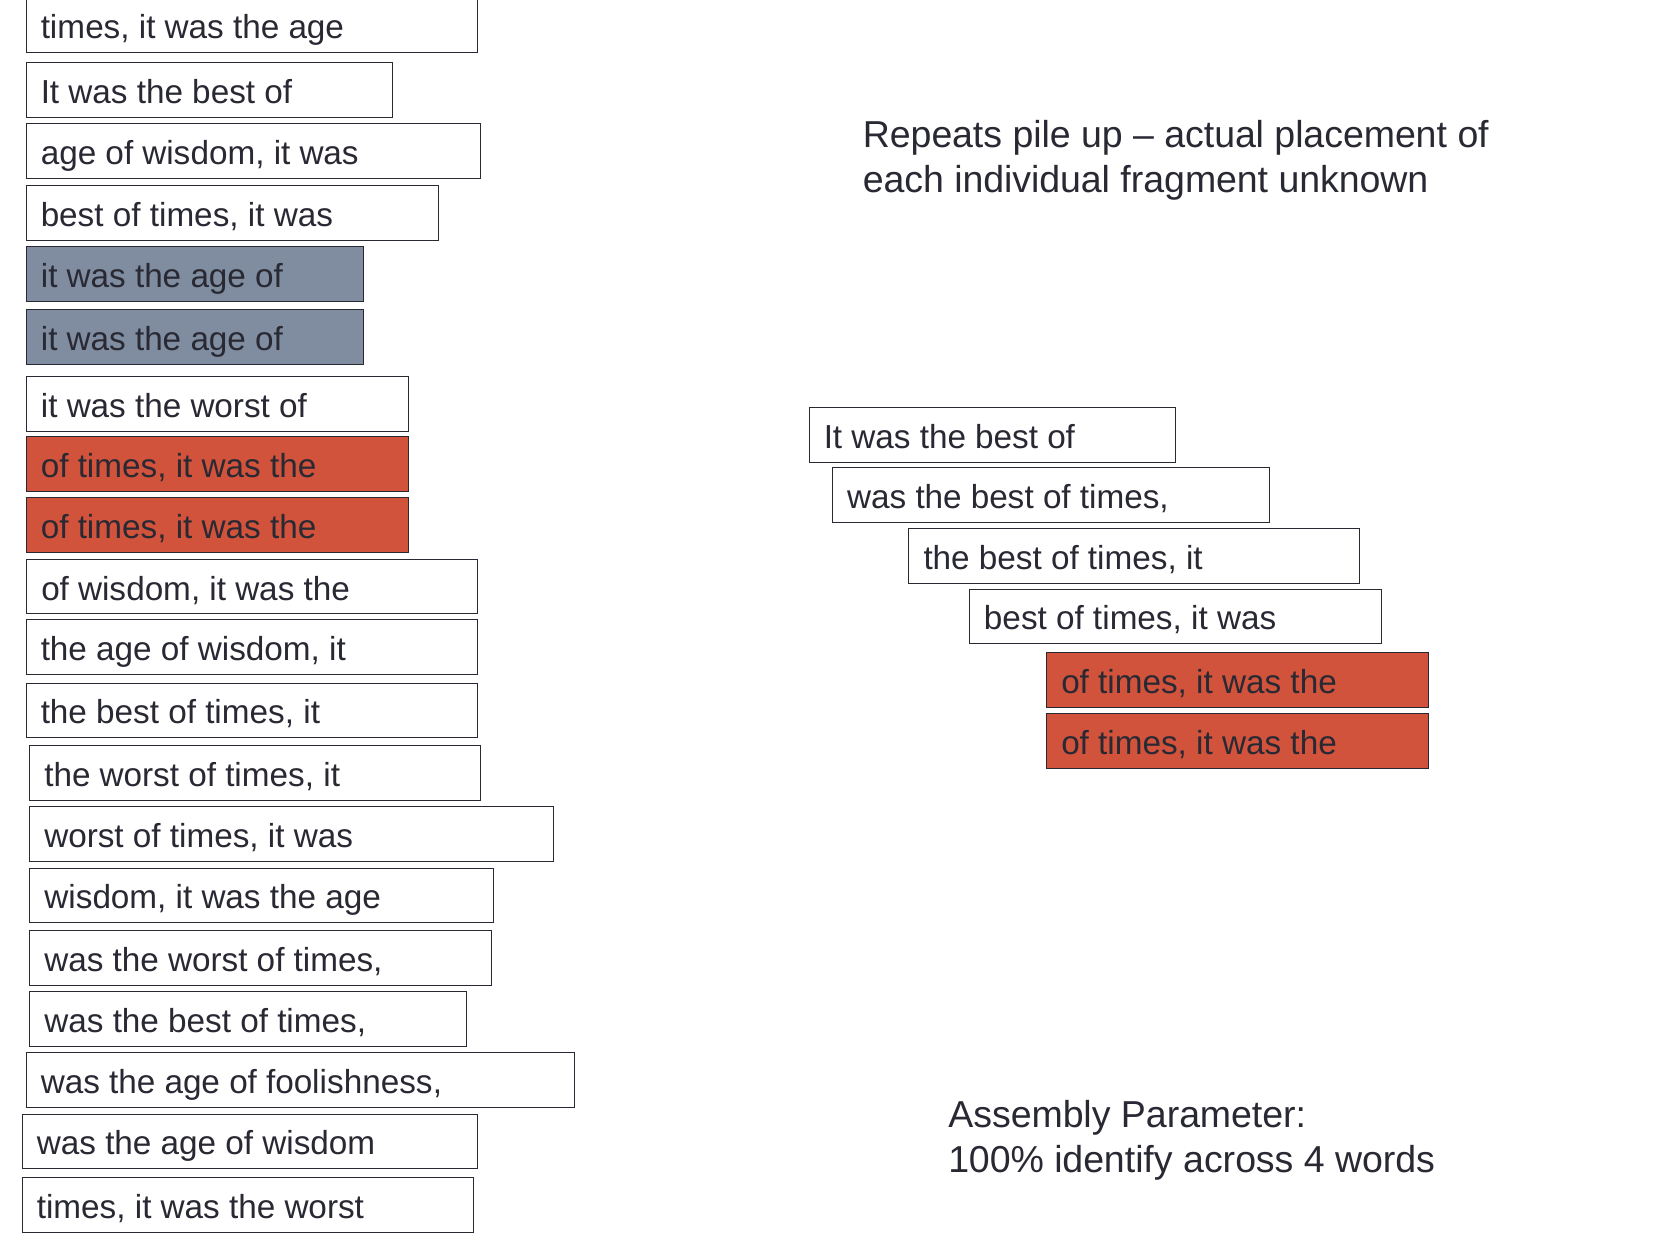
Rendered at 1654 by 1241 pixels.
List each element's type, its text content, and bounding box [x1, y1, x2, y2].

text_box It was the best of [26, 62, 393, 118]
text_box It was the best of [809, 407, 1176, 463]
text_box best of times, it was [26, 185, 439, 241]
text_box the best of times, it [26, 683, 478, 738]
text_box age of wisdom, it was [26, 123, 481, 179]
text_box Repeats pile up – actual placement of each individual fragment unknown [848, 102, 1590, 208]
text_box Assembly Parameter: 100% identify across 4 words [933, 1082, 1590, 1188]
text_box times, it was the age [26, 0, 478, 53]
text_box the age of wisdom, it [26, 619, 478, 675]
text_box the best of times, it [908, 528, 1360, 584]
text_box was the age of wisdom [22, 1114, 478, 1169]
text_box was the best of times, [832, 467, 1270, 523]
text_box of wisdom, it was the [26, 559, 478, 614]
text_box of times, it was the [26, 436, 409, 492]
text_box it was the worst of [26, 376, 409, 432]
text_box it was the age of [26, 309, 364, 365]
text_box of times, it was the [1046, 652, 1429, 708]
text_box times, it was the worst [22, 1177, 474, 1233]
text_box worst of times, it was [29, 806, 554, 862]
text_box was the best of times, [29, 991, 467, 1047]
text_box was the age of foolishness, [26, 1052, 575, 1108]
text_box best of times, it was [969, 589, 1382, 644]
text_box of times, it was the [1046, 713, 1429, 769]
text_box the worst of times, it [29, 745, 481, 801]
text_box of times, it was the [26, 497, 409, 553]
text_box was the worst of times, [29, 930, 492, 986]
text_box wisdom, it was the age [29, 868, 494, 923]
text_box it was the age of [26, 246, 364, 302]
